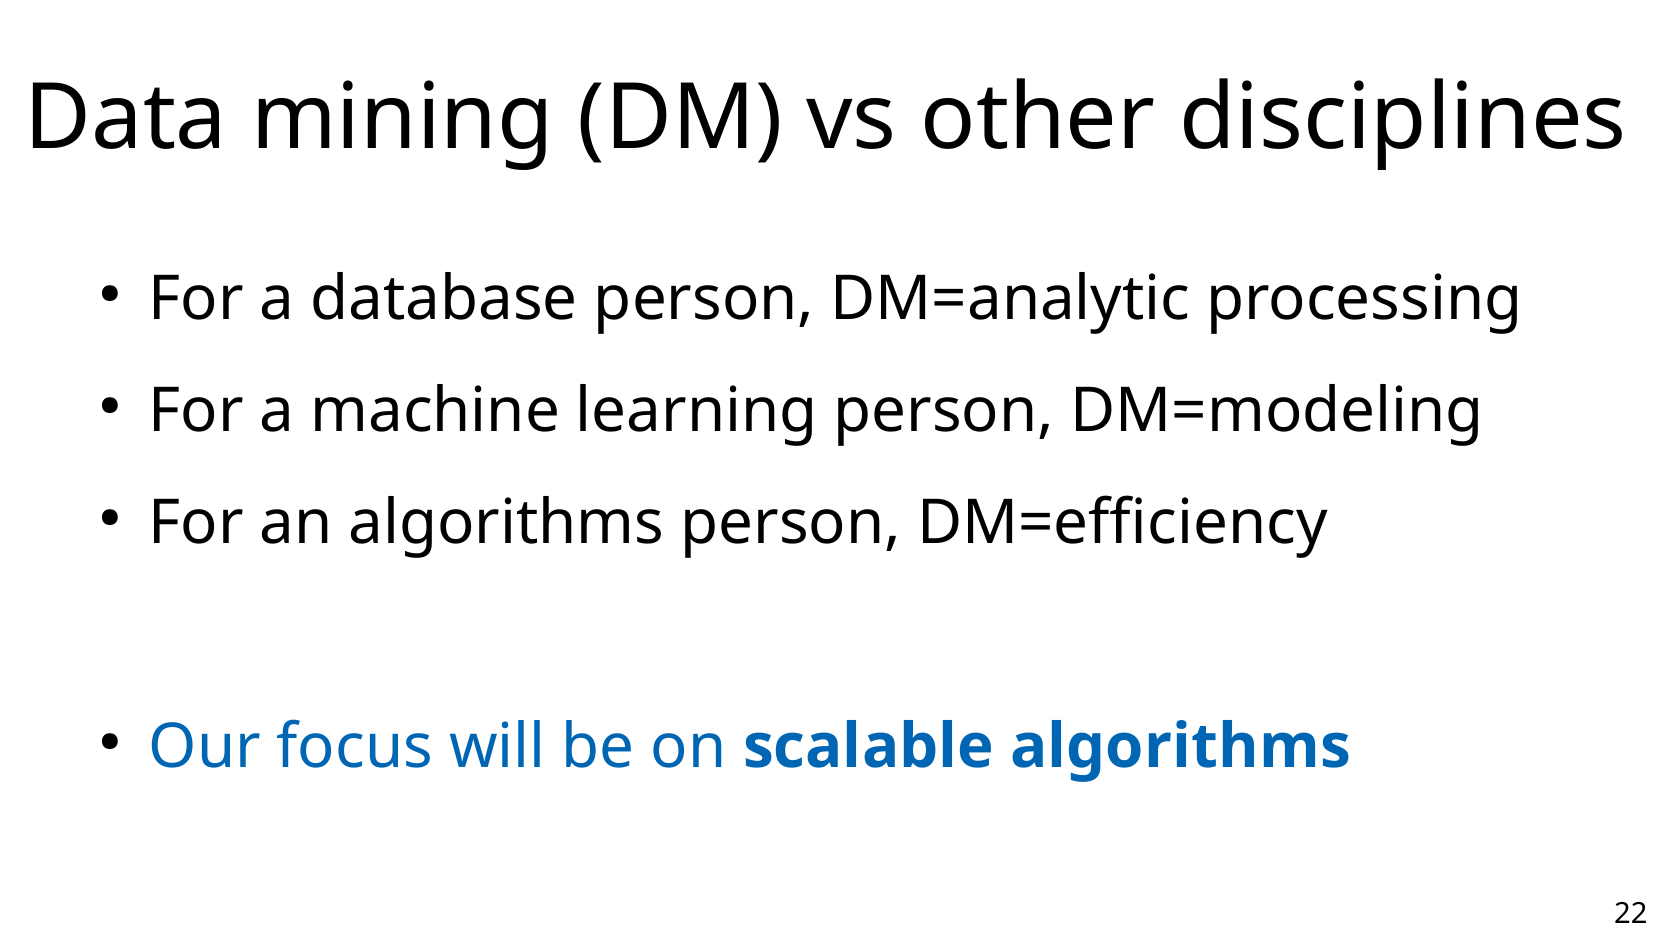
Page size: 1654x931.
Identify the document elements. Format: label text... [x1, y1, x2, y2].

title Data mining (DM) vs other disciplines [0, 1, 1654, 226]
list For a database person, DM=analytic processing For a machine learning person, DM=modeling For an algorithms person, DM=efficiency Our focus will be on scalable algorithms [82, 253, 1576, 793]
